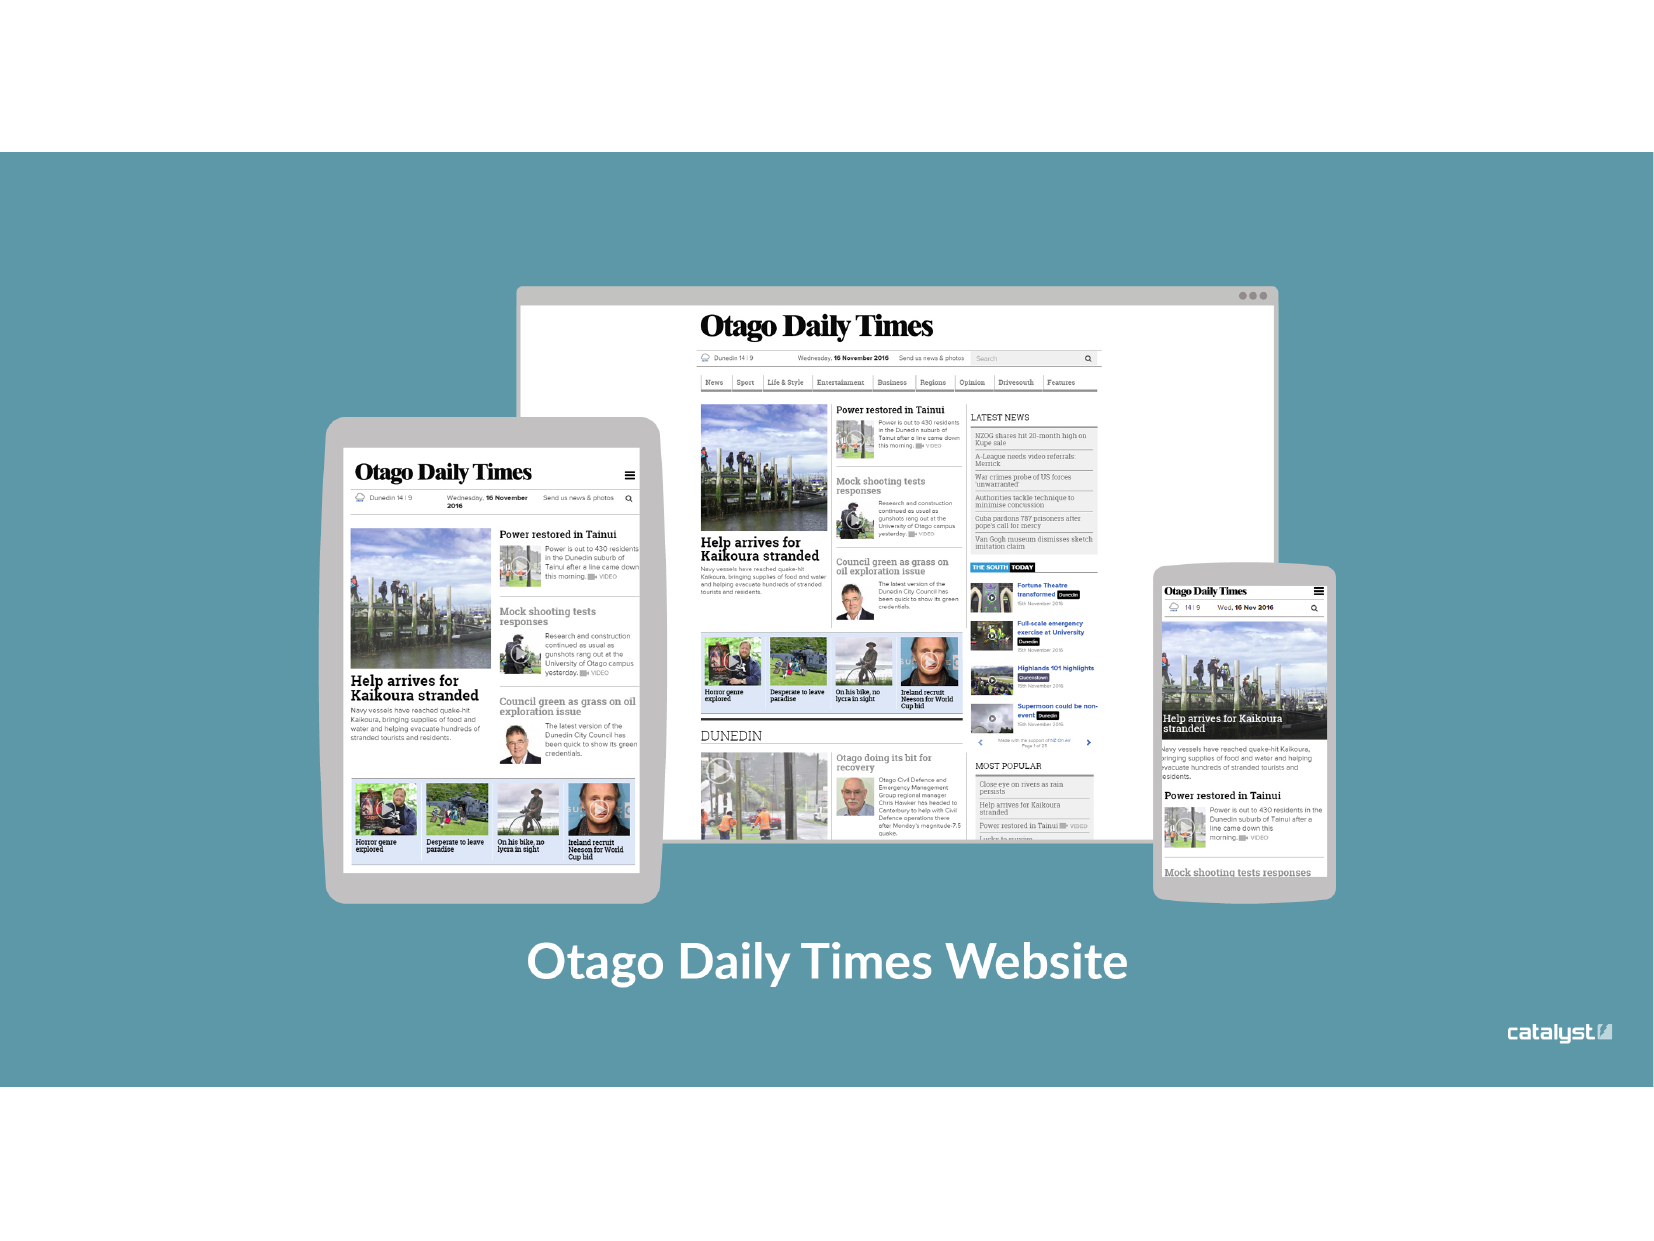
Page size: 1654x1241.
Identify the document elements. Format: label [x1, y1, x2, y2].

picture [0, 152, 1654, 1087]
